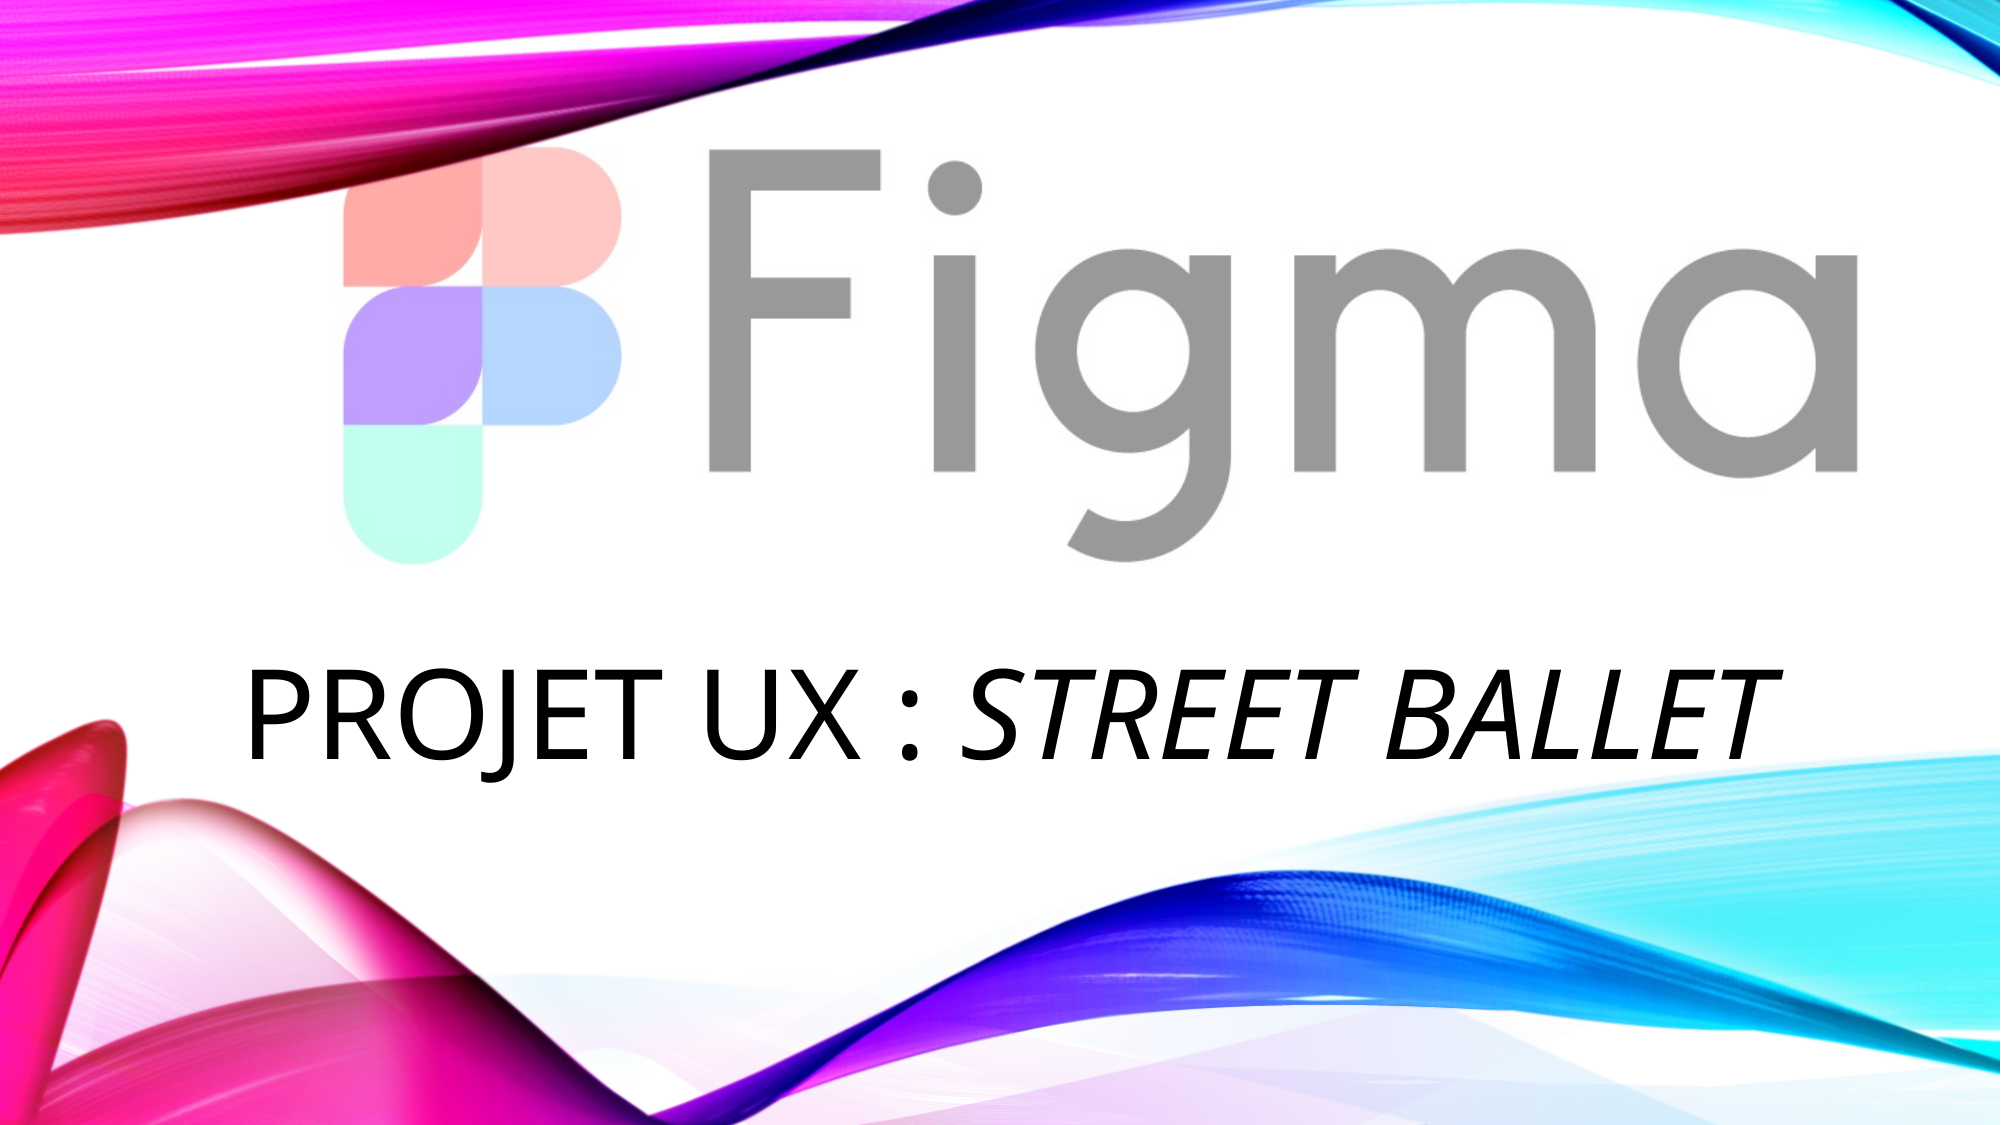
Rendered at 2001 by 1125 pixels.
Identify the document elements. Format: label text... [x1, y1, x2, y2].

picture [1795, 1002, 1807, 1006]
picture [0, 0, 2000, 1125]
title Projet UX : Street ballet [225, 608, 1858, 794]
